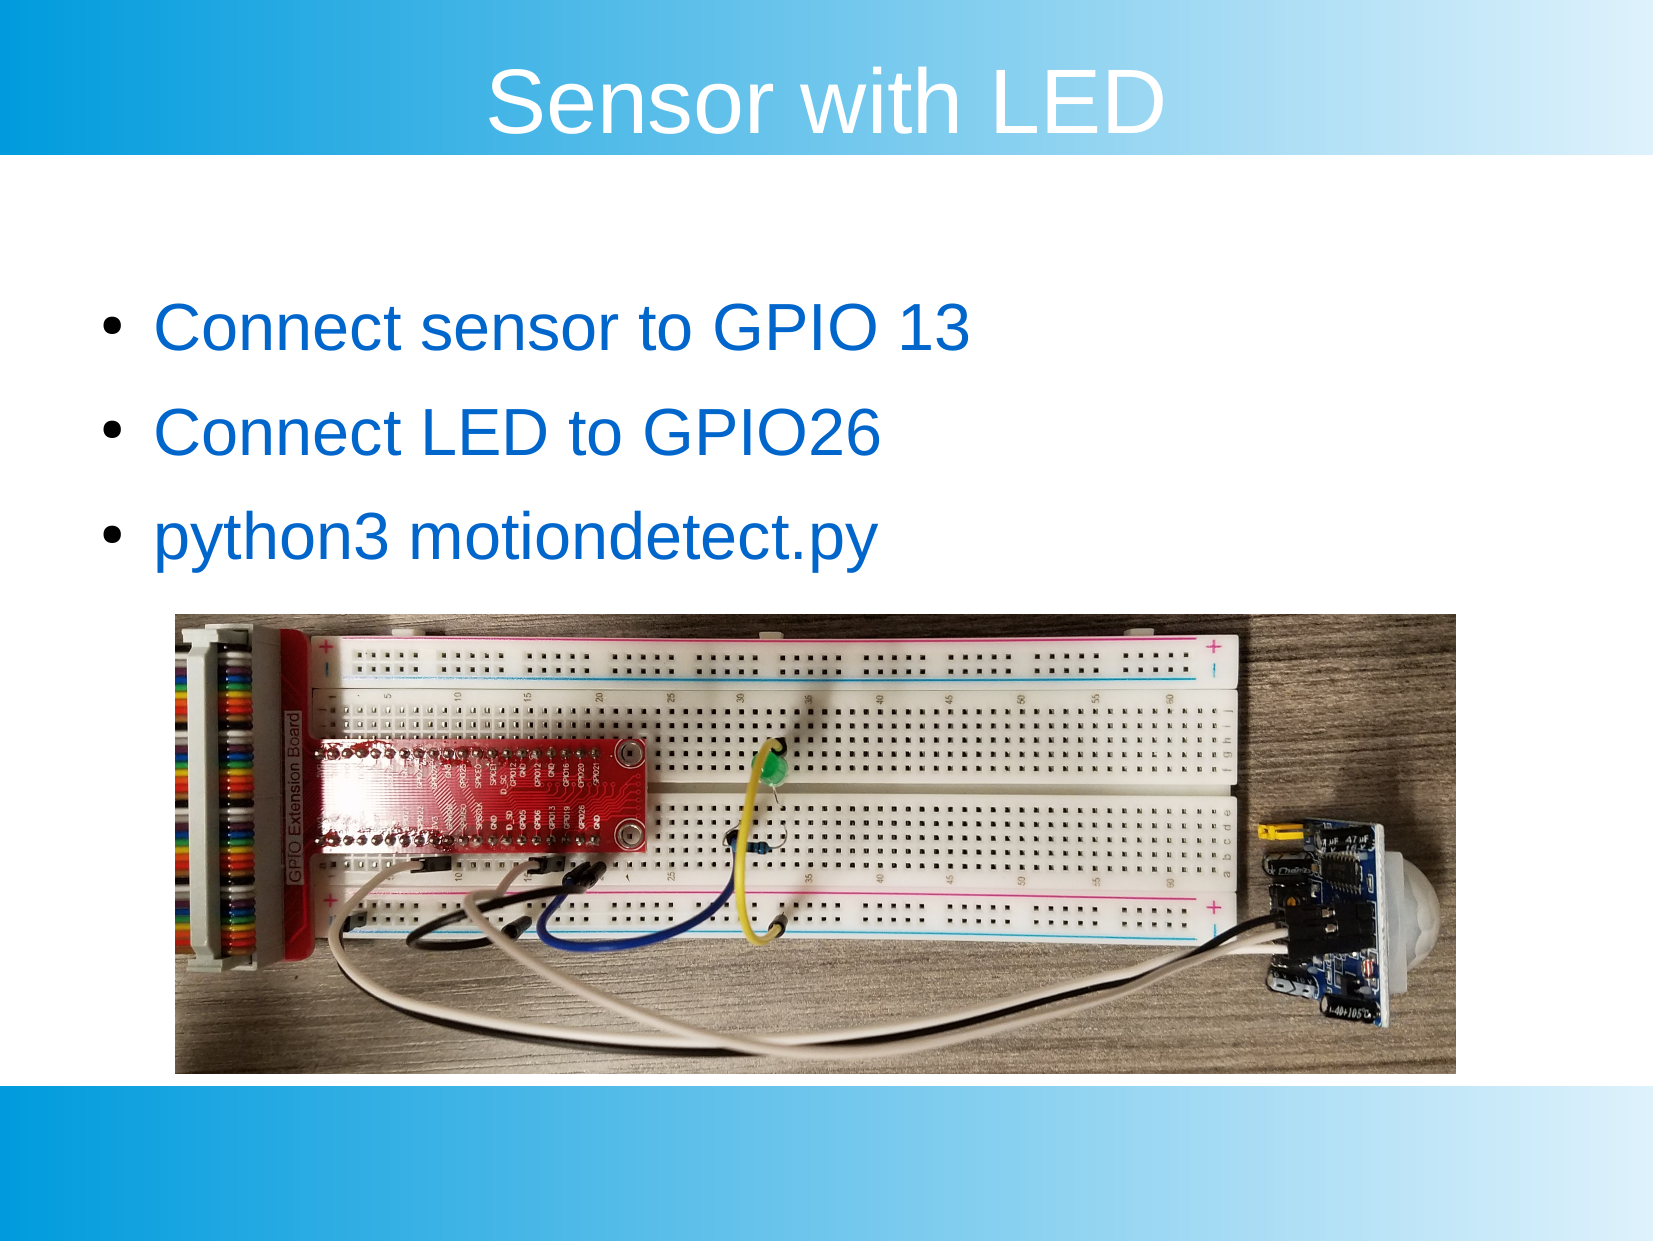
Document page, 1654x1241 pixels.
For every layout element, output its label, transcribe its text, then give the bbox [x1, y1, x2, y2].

title Sensor with LED [82, 49, 1571, 155]
picture [175, 614, 1456, 1074]
list Connect sensor to GPIO 13 Connect LED to GPIO26 python3 motiondetect.py [82, 290, 1571, 1010]
